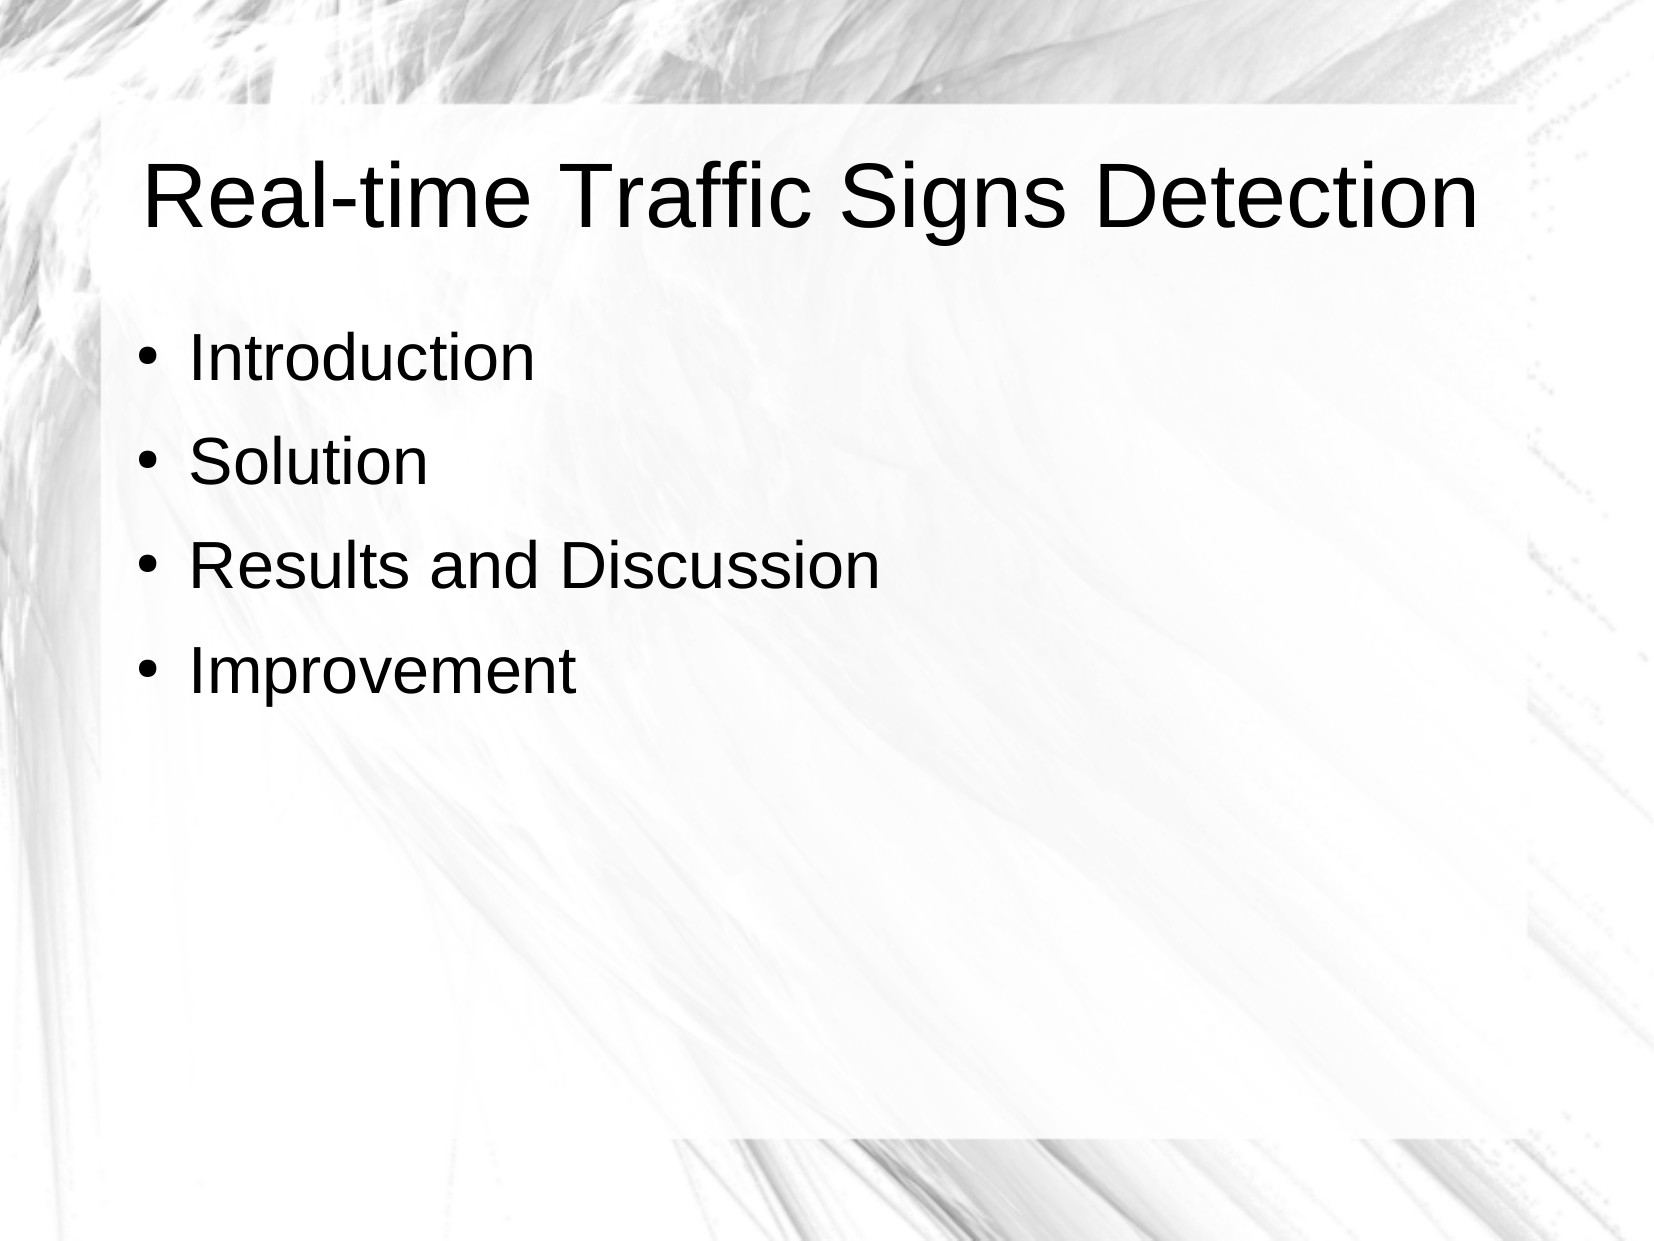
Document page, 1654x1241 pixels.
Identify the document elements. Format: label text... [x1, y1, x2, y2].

list Introduction Solution Results and Discussion Improvement [118, 319, 1571, 931]
picture [0, 0, 1654, 1241]
title Real-time Traffic Signs Detection [118, 119, 1506, 273]
